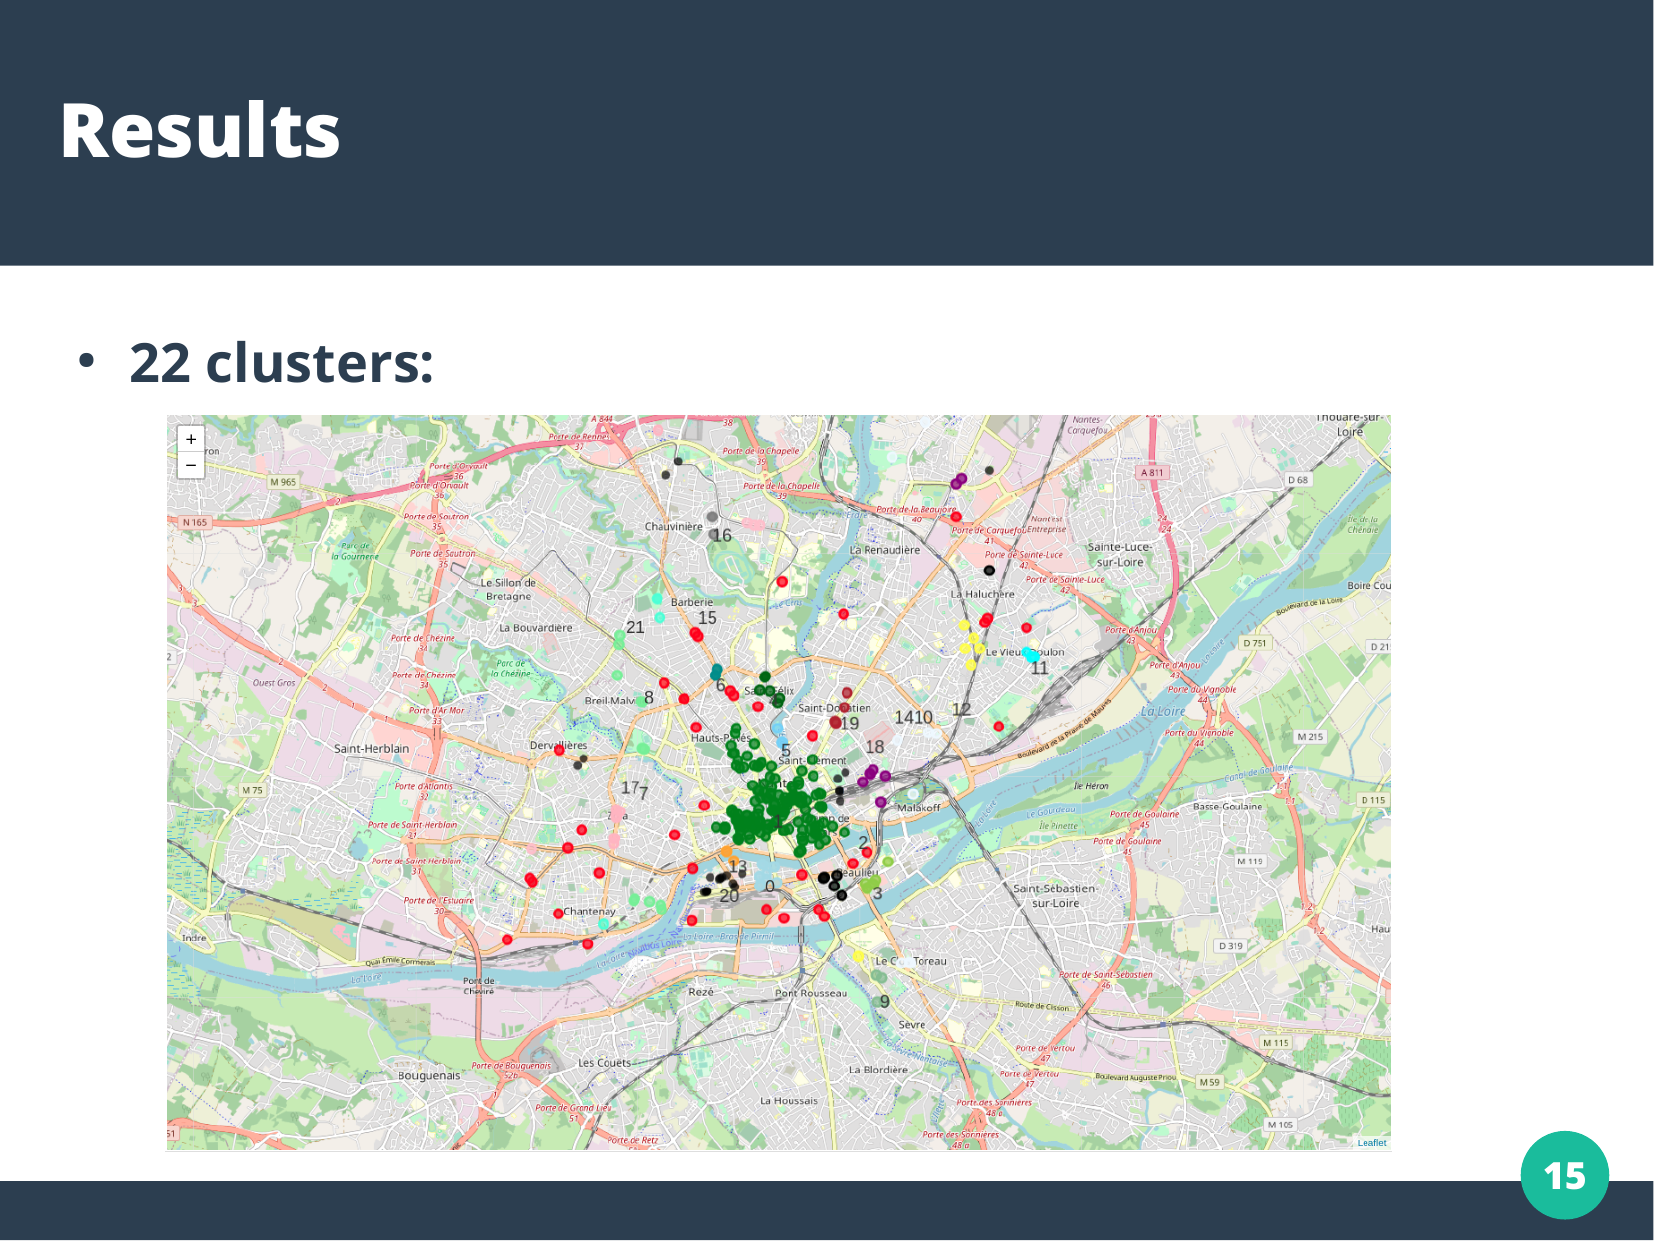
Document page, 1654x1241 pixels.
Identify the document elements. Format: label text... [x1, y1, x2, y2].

list 22 clusters: [59, 324, 1595, 1152]
picture [165, 413, 1392, 1152]
title Results [59, 49, 1595, 207]
